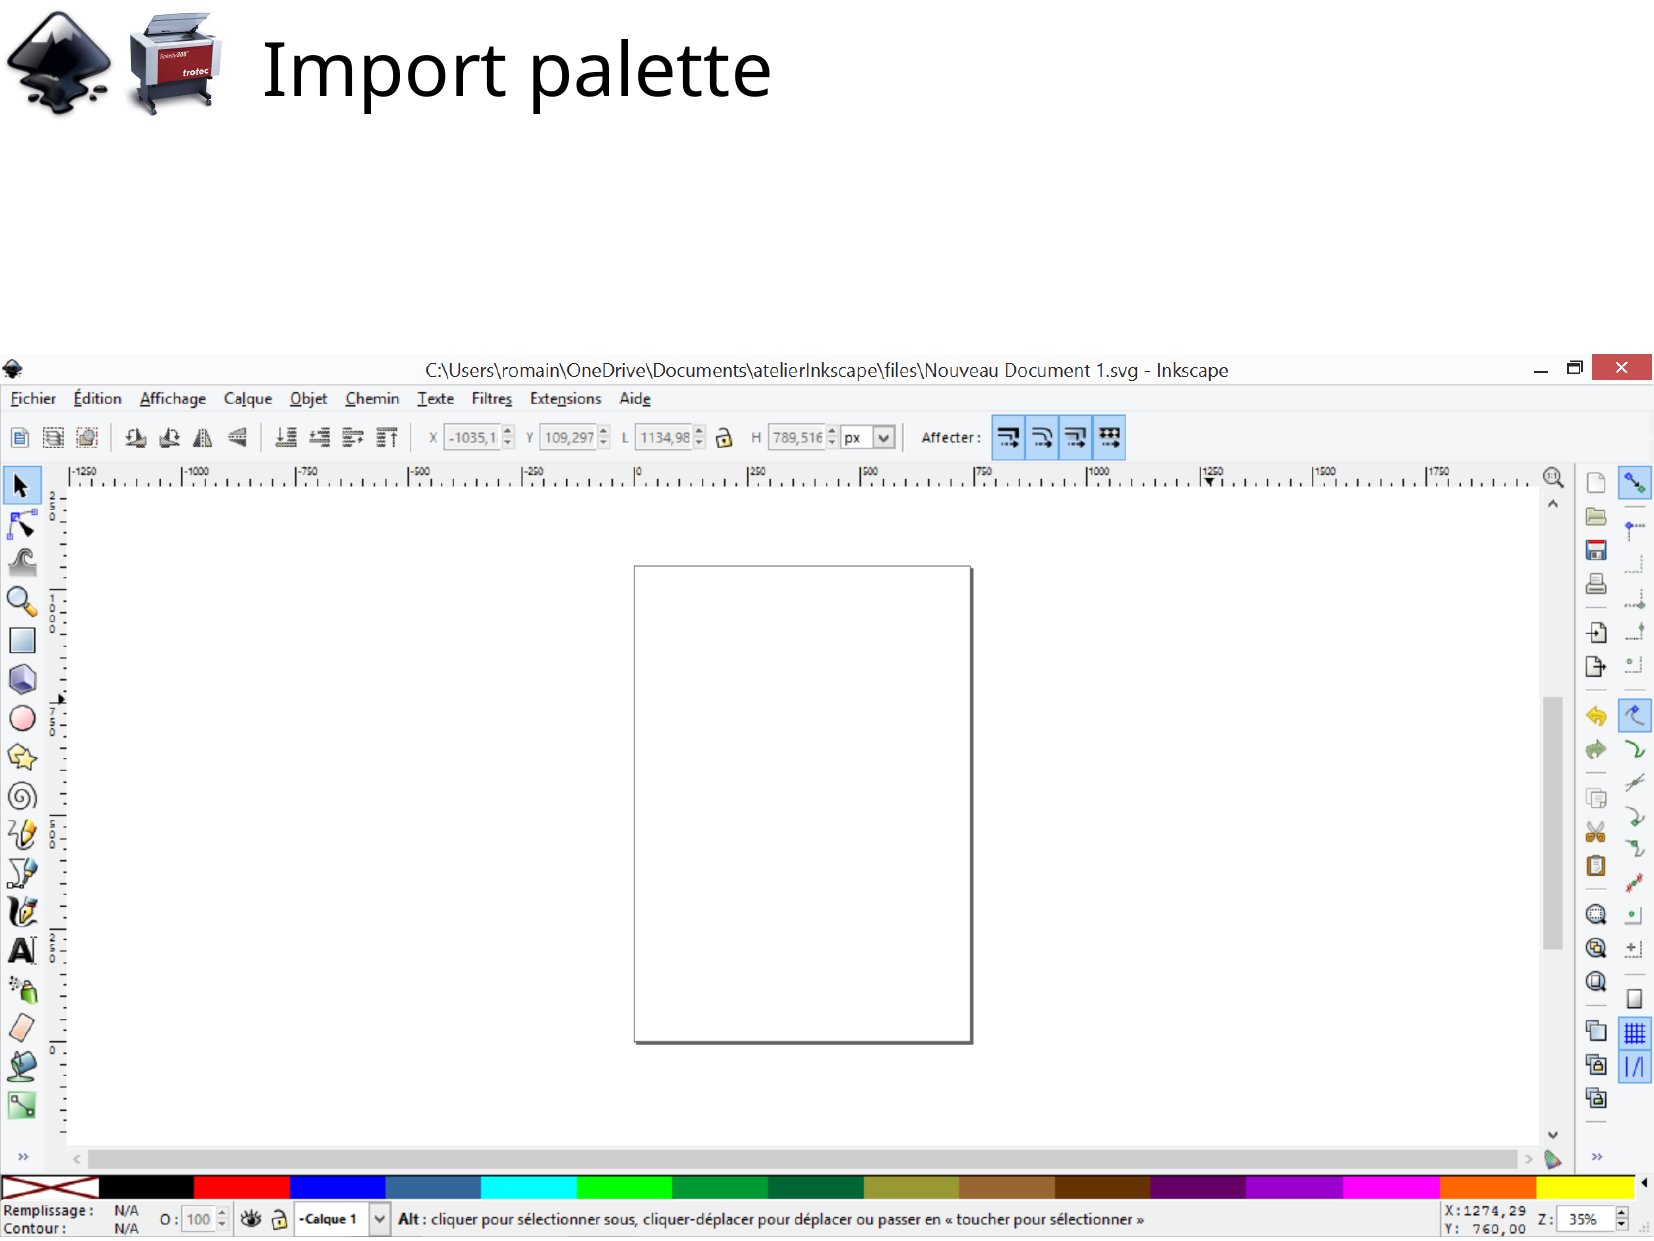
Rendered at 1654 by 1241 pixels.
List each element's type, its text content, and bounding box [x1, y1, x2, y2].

picture [0, 354, 1654, 1237]
text_box Import palette [248, 9, 685, 120]
picture [0, 5, 233, 125]
